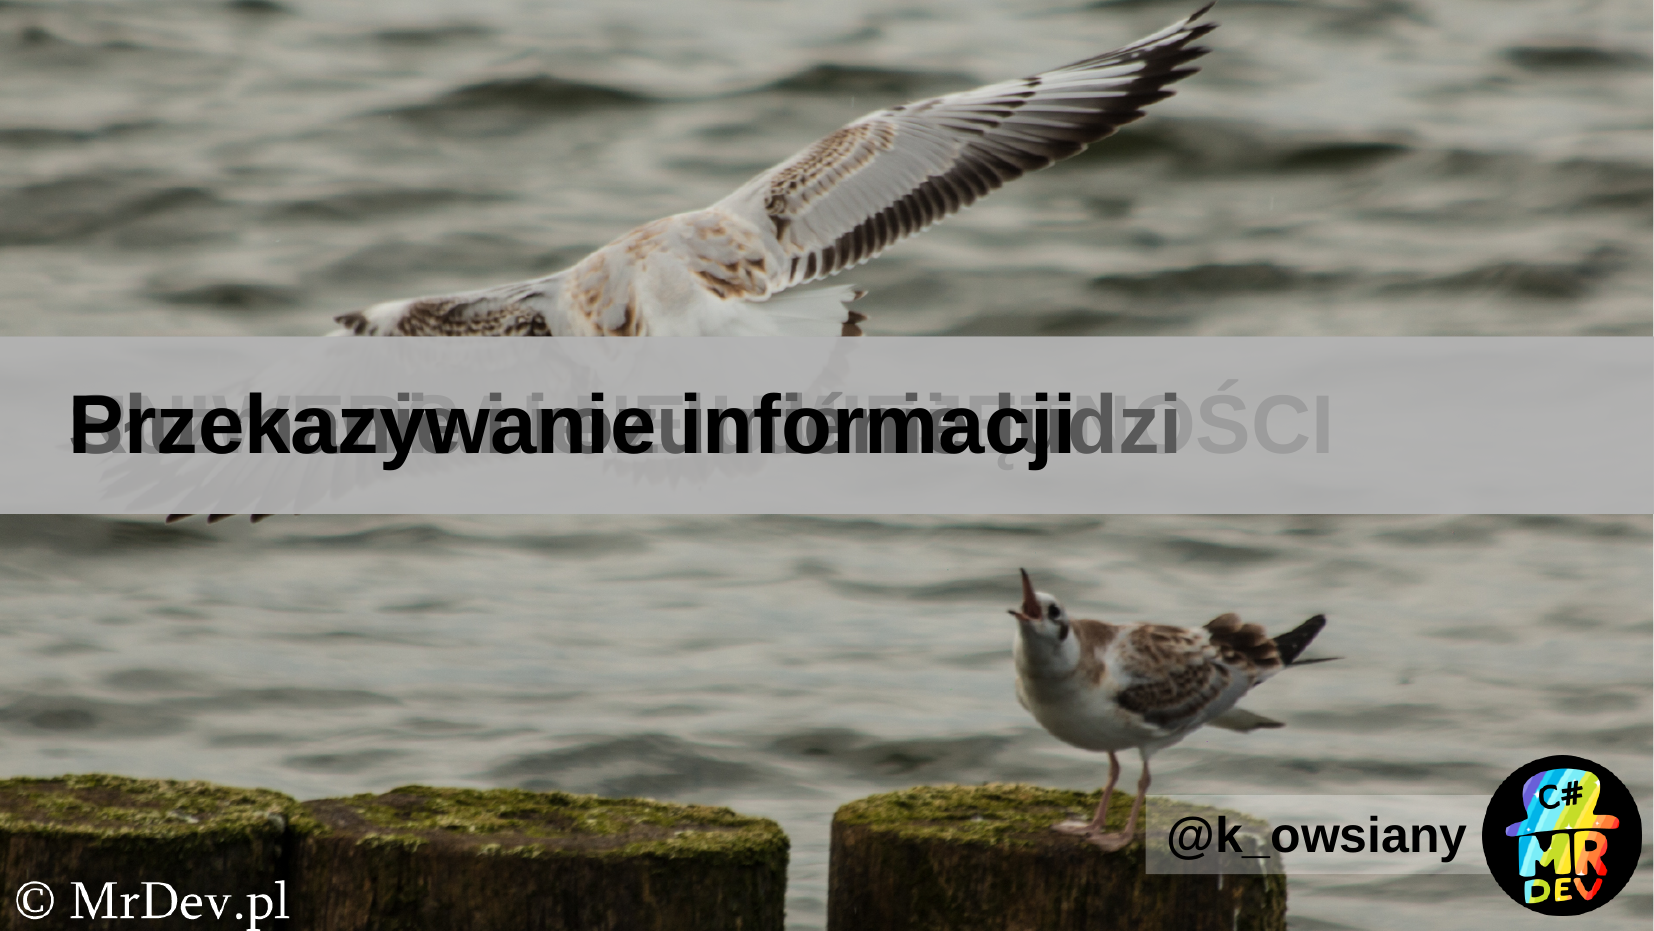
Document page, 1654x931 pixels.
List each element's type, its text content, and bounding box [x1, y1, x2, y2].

text_box Przekazywanie informacji [0, 336, 1654, 514]
text_box @k_owsiany [1145, 795, 1482, 875]
picture [0, 514, 1654, 931]
picture [0, 0, 1654, 336]
